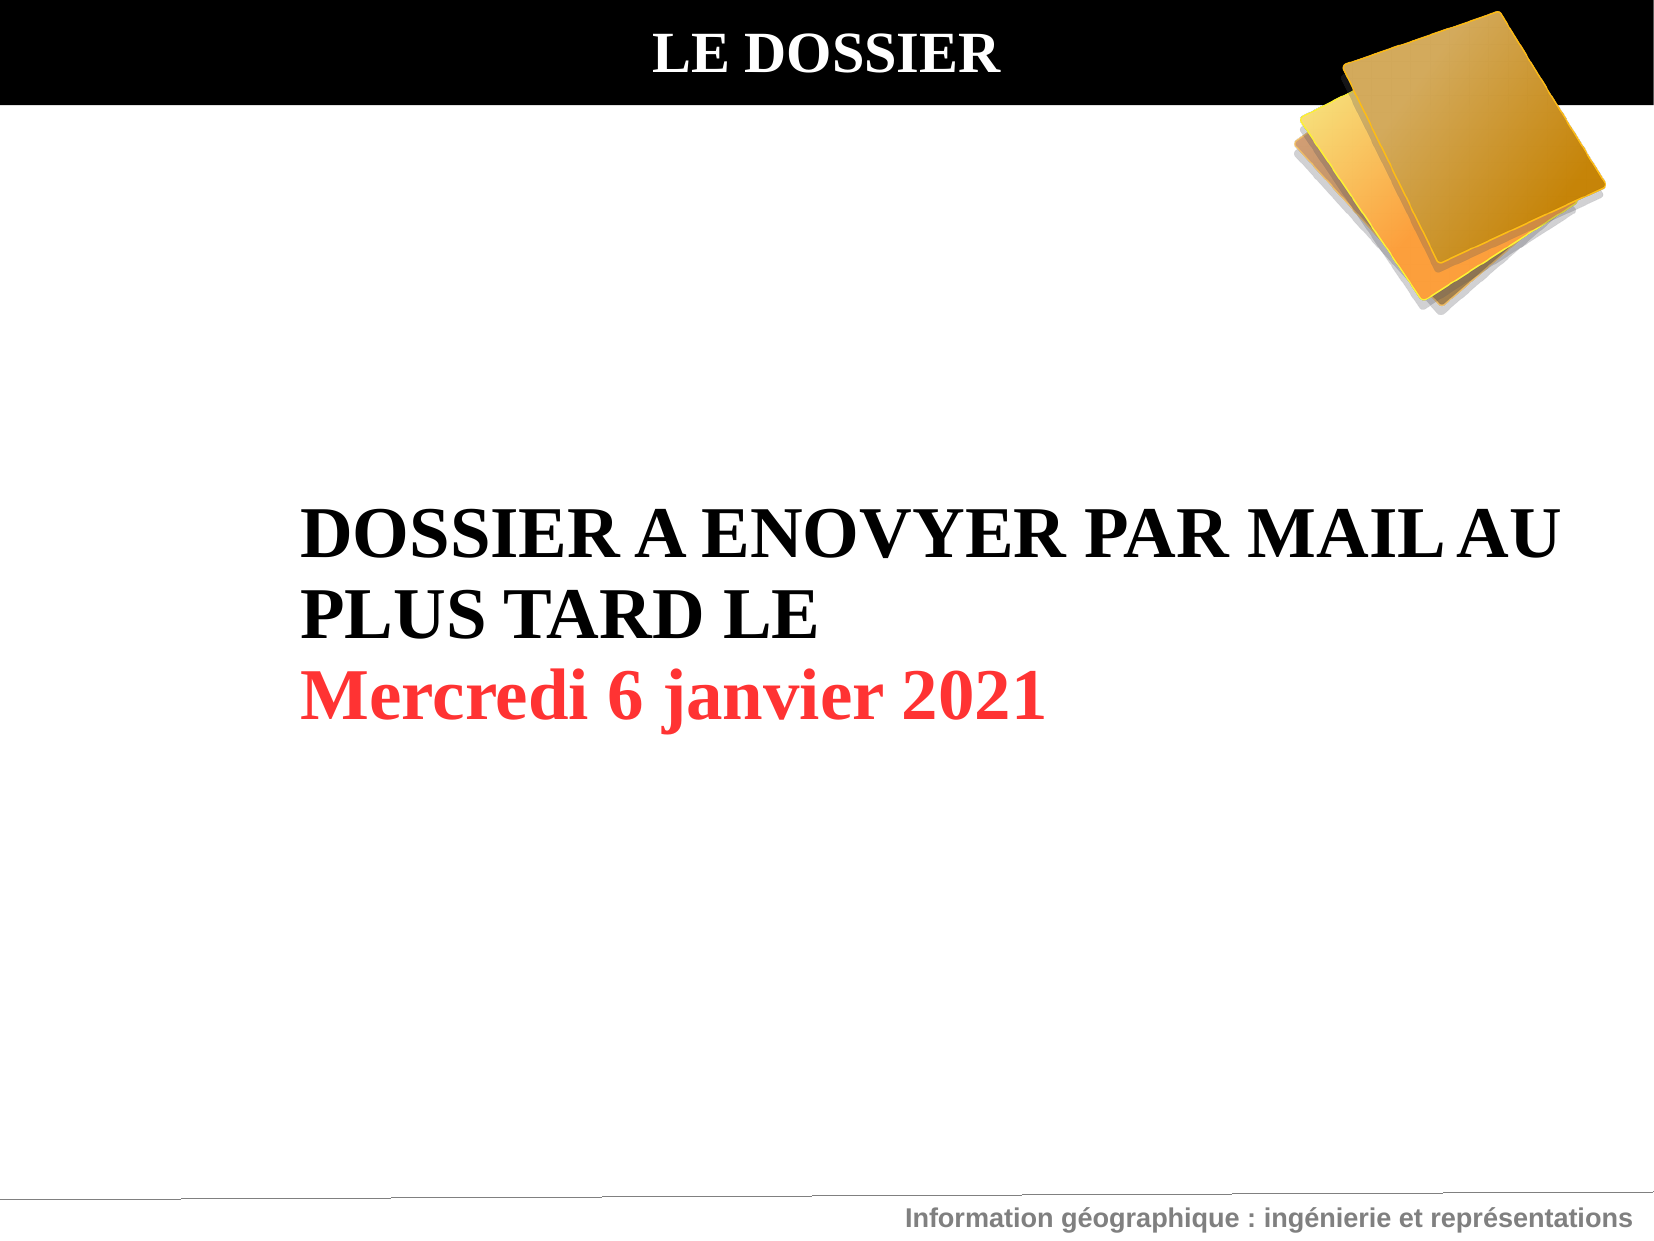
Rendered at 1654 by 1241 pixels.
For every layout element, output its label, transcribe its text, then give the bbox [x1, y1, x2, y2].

text_box DOSSIER A ENOVYER PAR MAIL AU PLUS TARD LE Mercredi 6 janvier 2021 [285, 485, 1578, 826]
picture [1294, 11, 1606, 316]
title LE DOSSIER [0, 0, 1654, 106]
